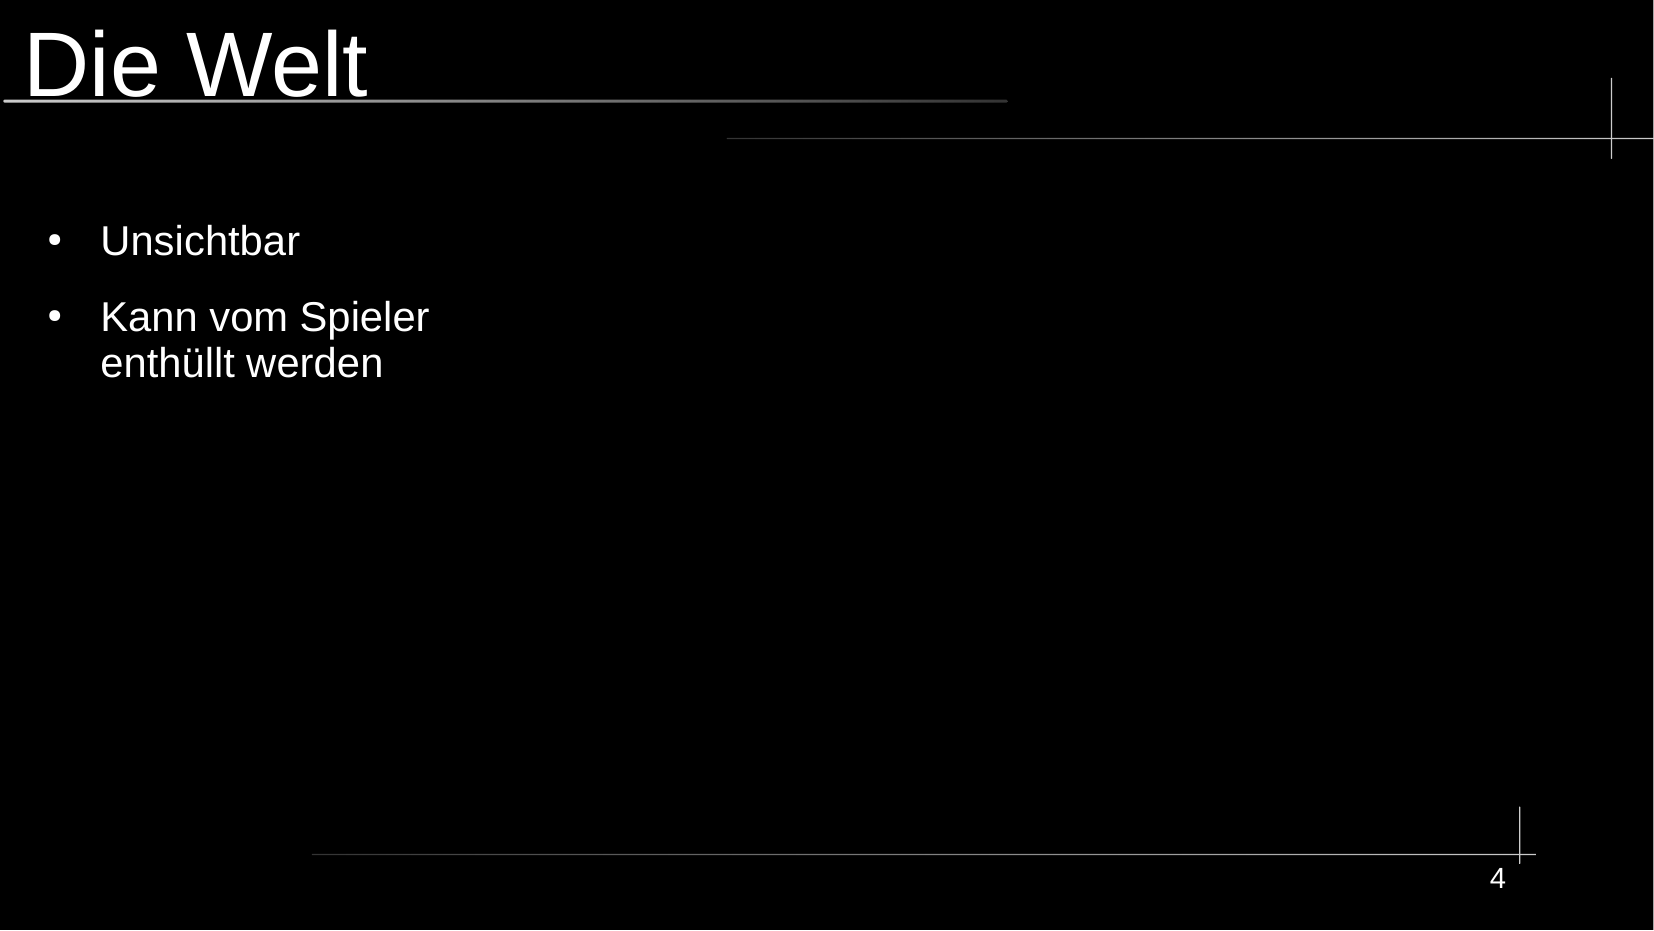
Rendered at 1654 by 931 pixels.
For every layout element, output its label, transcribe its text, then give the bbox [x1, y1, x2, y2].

list Unsichtbar Kann vom Spieler enthüllt werden [29, 217, 449, 758]
title Die Welt [23, 11, 1589, 119]
